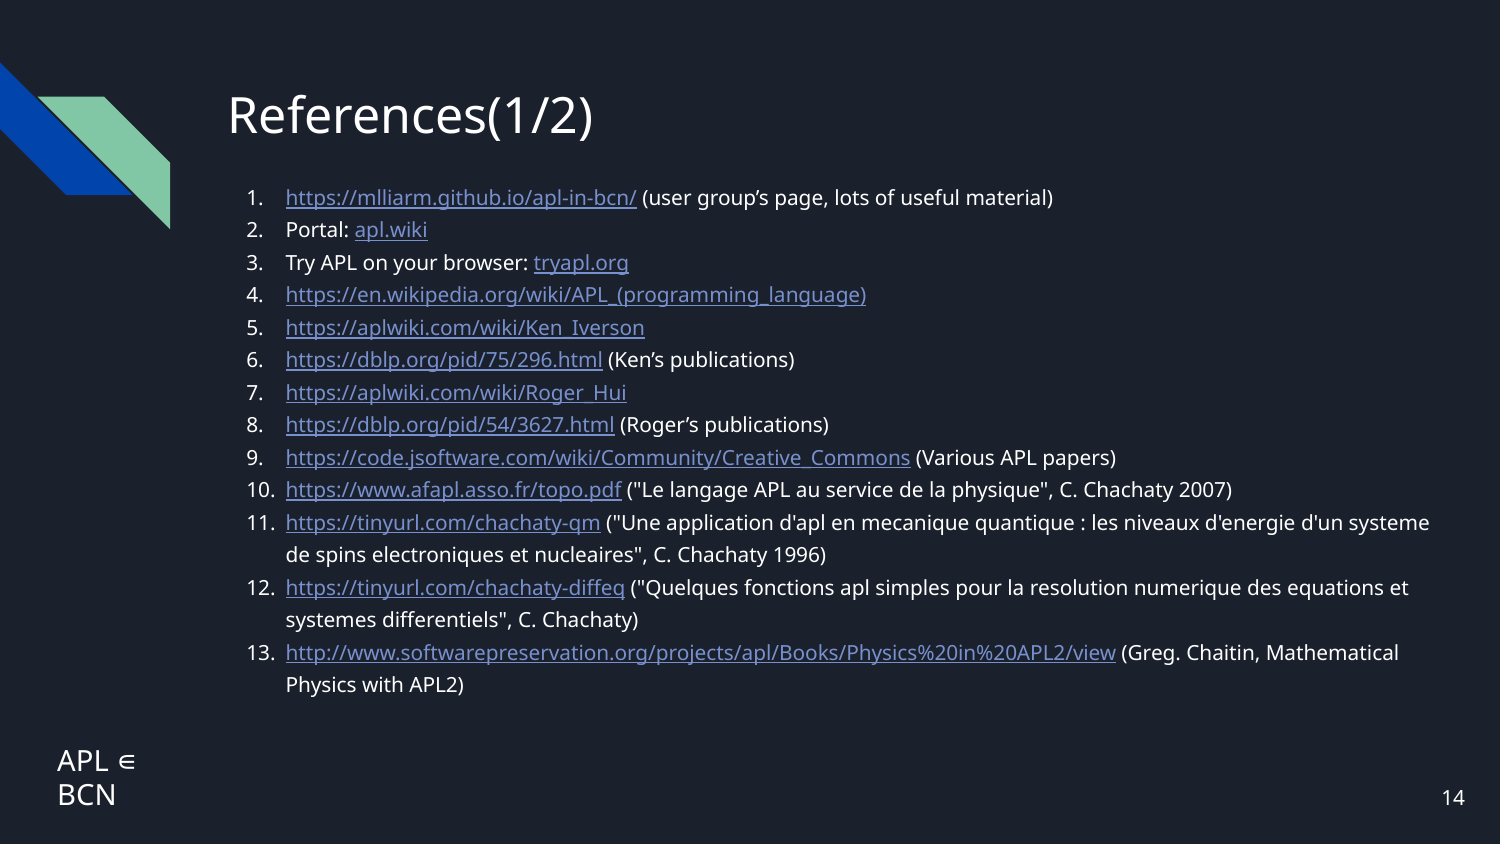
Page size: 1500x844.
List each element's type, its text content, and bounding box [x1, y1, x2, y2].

title References(1/2) [212, 64, 836, 163]
list https://mlliarm.github.io/apl-in-bcn/ (user group’s page, lots of useful material) Portal: apl.wiki Try APL on your browser: tryapl.org https://en.wikipedia.org/wiki/APL_(programming_language) https://aplwiki.com/wiki/Ken_Iverson https://dblp.org/pid/75/296.html (Ken’s publications) https://aplwiki.com/wiki/Roger_Hui https://dblp.org/pid/54/3627.html (Roger’s publications) https://code.jsoftware.com/wiki/Community/Creative_Commons (Various APL papers) https://www.afapl.asso.fr/topo.pdf ("Le langage APL au service de la physique", C. Chachaty 2007) https://tinyurl.com/chachaty-qm ("Une application d'apl en mecanique quantique : les niveaux d'energie d'un systeme de spins electroniques et nucleaires", C. Chachaty 1996) https://tinyurl.com/chachaty-diffeq ("Quelques fonctions apl simples pour la resolution numerique des equations et systemes differentiels", C. Chachaty) http://www.softwarepreservation.org/projects/apl/Books/Physics%20in%20APL2/view (Greg. Chaitin, Mathematical Physics with APL2) [212, 163, 1456, 720]
slide_number <number> [1389, 764, 1480, 830]
